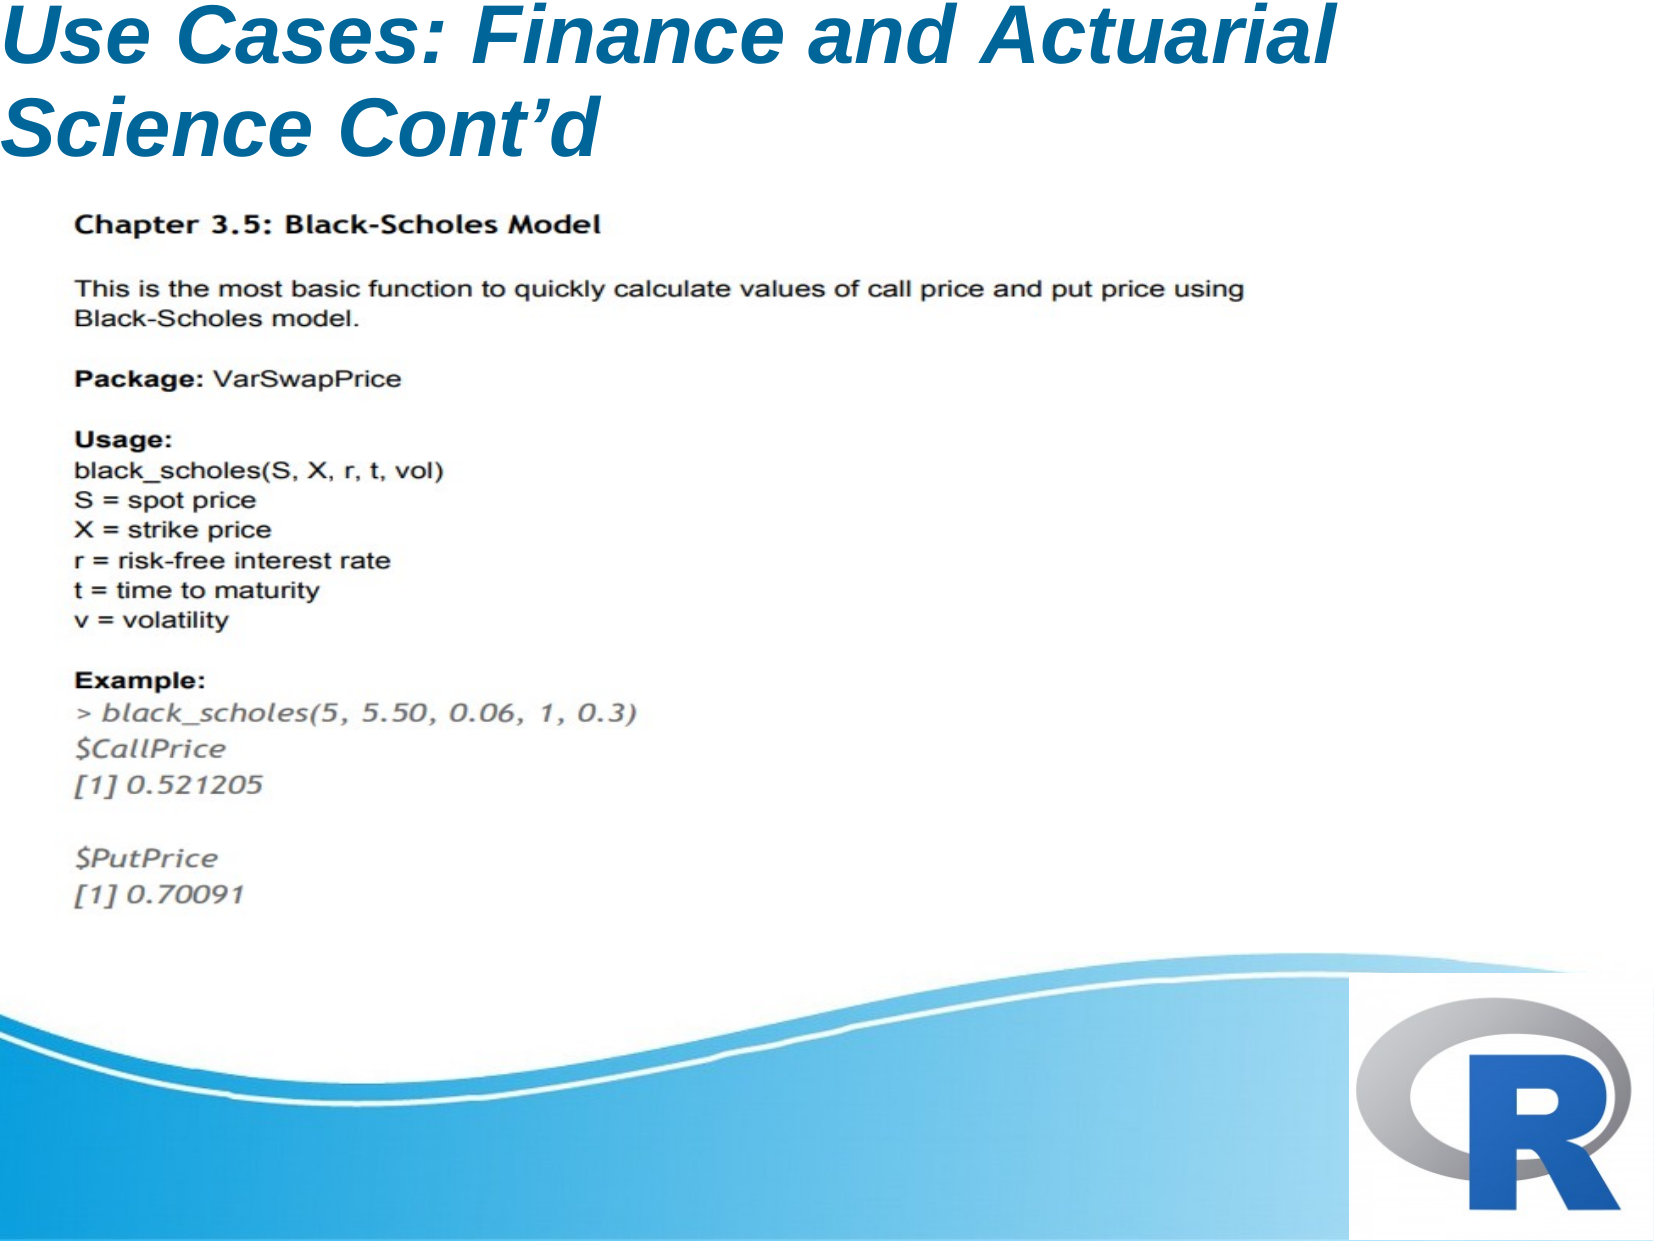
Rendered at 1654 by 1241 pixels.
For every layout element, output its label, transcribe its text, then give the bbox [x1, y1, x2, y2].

picture [0, 952, 1654, 1241]
picture [55, 173, 1486, 937]
title Use Cases: Finance and Actuarial Science Cont’d [0, 0, 1591, 166]
